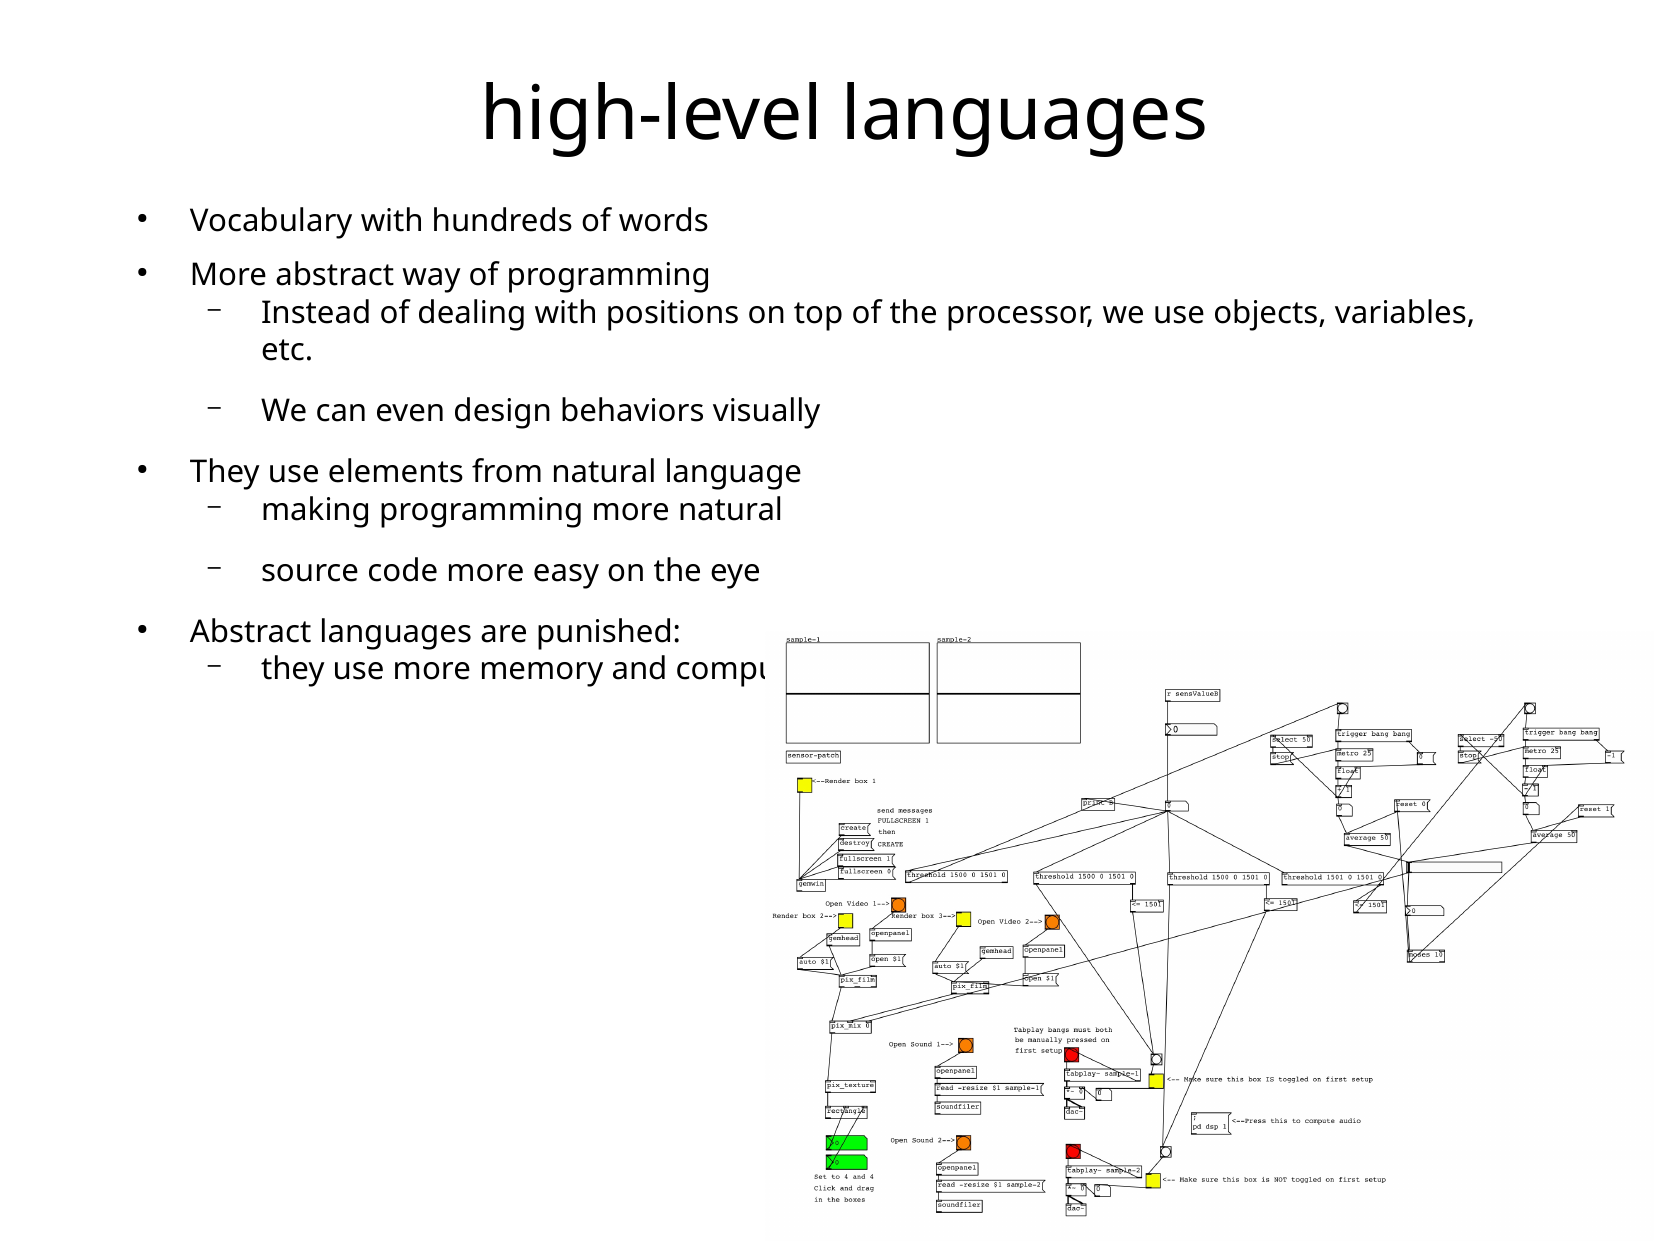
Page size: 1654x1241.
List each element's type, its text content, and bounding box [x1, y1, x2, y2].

picture [765, 631, 1654, 1241]
title high-level languages [27, 6, 1626, 213]
list Vocabulary with hundreds of words More abstract way of programming Instead of dealing with positions on top of the processor, we use objects, variables, etc. We can even design behaviors visually They use elements from natural language making programming more natural source code more easy on the eye Abstract languages are punished: they use more memory and computer resources [104, 192, 1510, 937]
